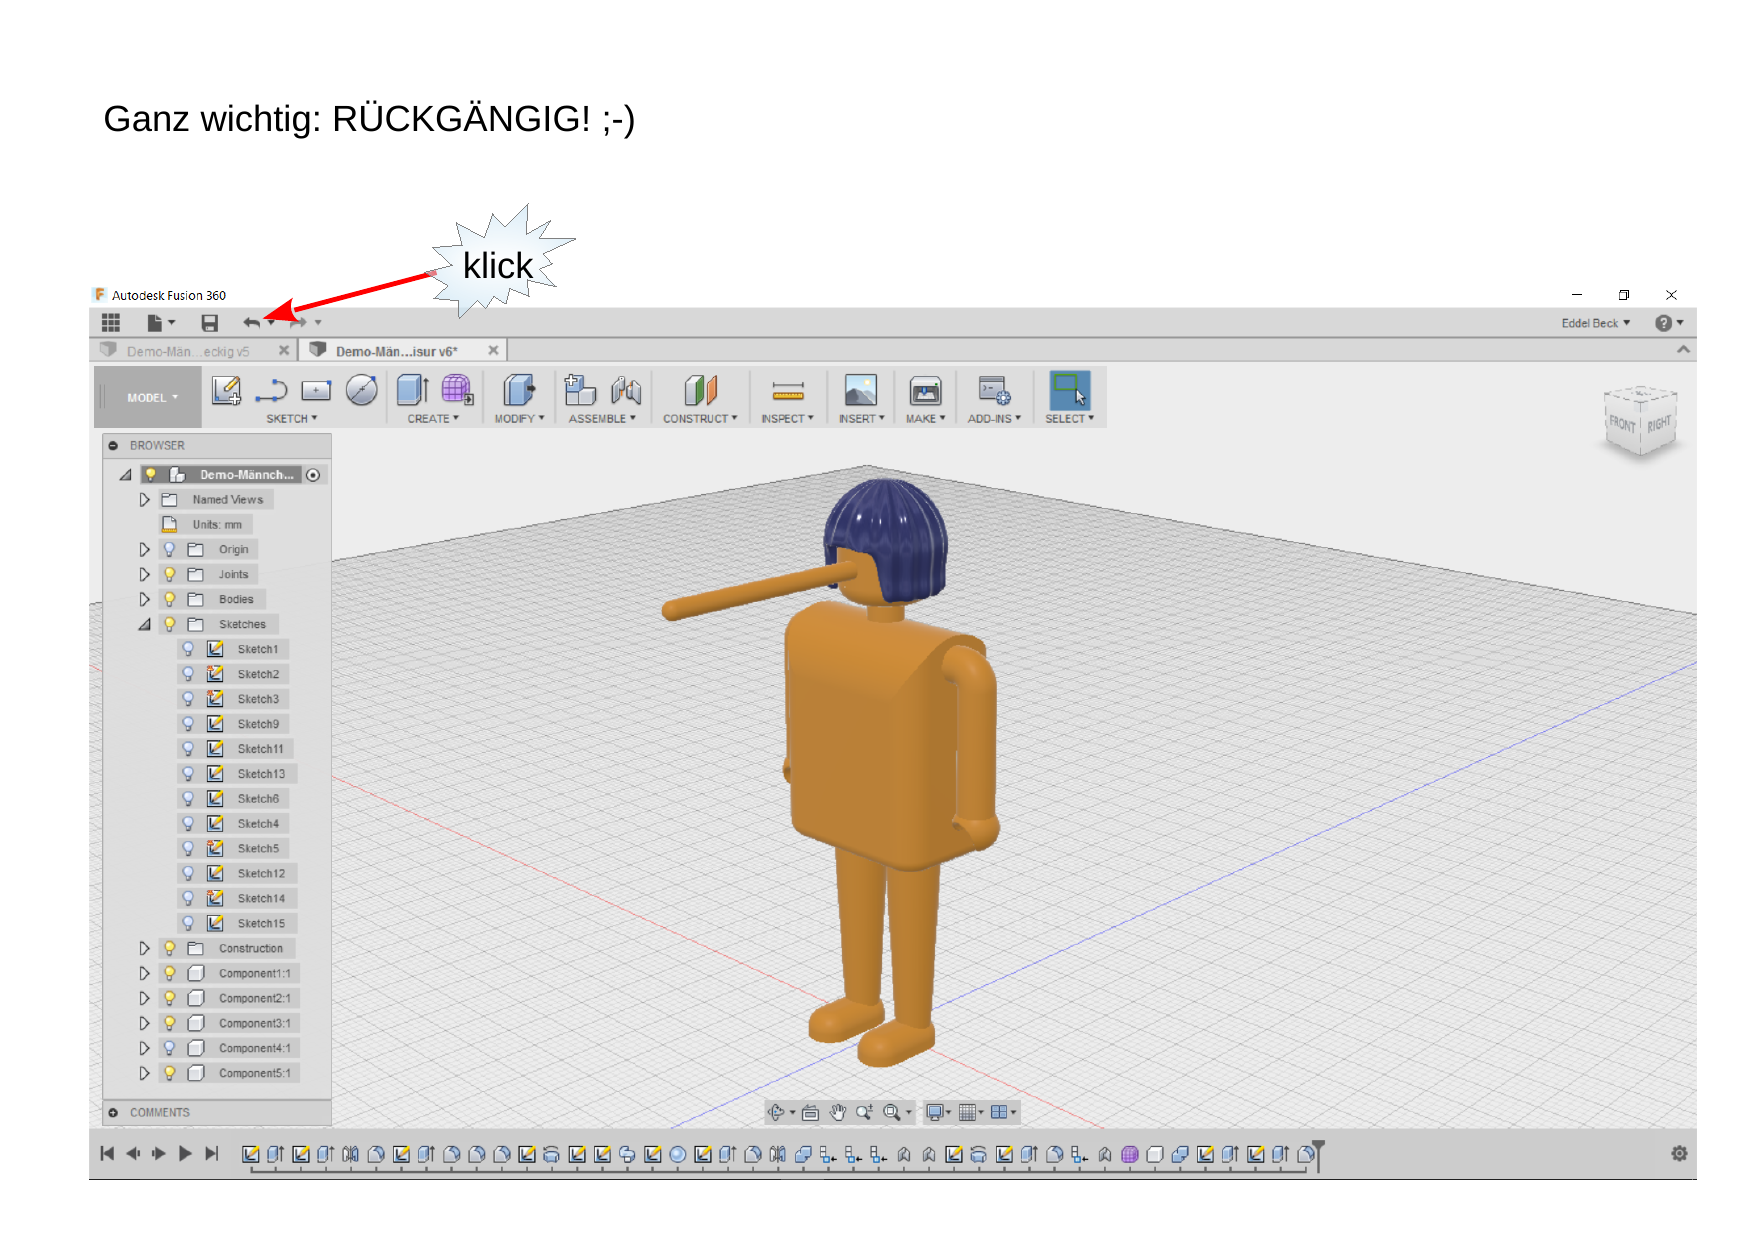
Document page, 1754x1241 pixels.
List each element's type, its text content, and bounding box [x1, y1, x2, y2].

text_box [553, 238, 576, 250]
text_box klick [448, 237, 553, 294]
text_box [432, 246, 448, 262]
text_box Ganz wichtig: RÜCKGÄNGIG! ;-) [88, 90, 1156, 147]
text_box [424, 266, 509, 319]
picture [89, 283, 1697, 1180]
text_box [456, 203, 551, 237]
